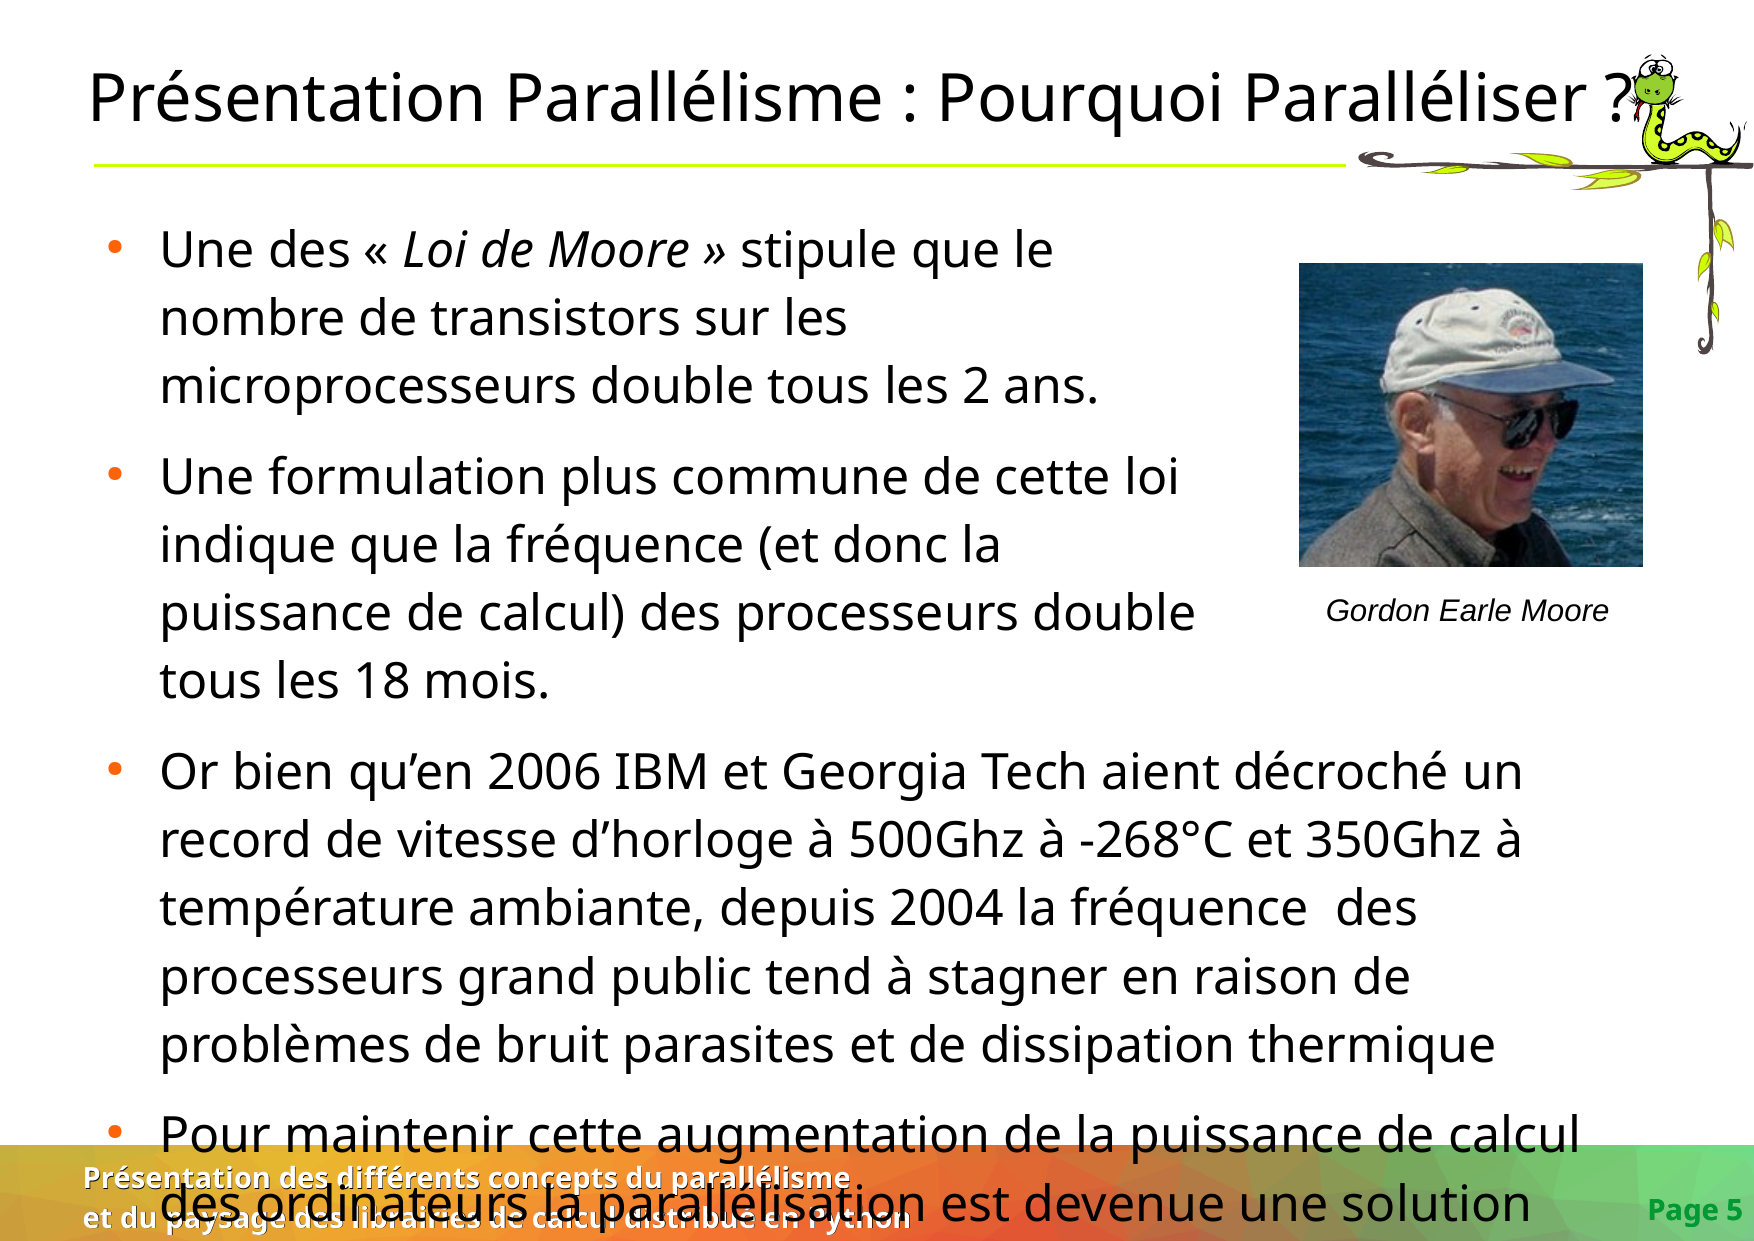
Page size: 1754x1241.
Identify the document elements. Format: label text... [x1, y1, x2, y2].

picture [724, 1145, 736, 1149]
picture [198, 1145, 210, 1149]
picture [228, 1145, 240, 1149]
picture [877, 1145, 889, 1149]
picture [1012, 1145, 1024, 1149]
picture [938, 1145, 950, 1149]
title Présentation Parallélisme : Pourquoi Paralléliser ? [87, 31, 1667, 160]
picture [1095, 1145, 1107, 1149]
picture [1299, 263, 1643, 567]
picture [1546, 1145, 1558, 1149]
picture [1258, 1145, 1270, 1149]
picture [1169, 1145, 1181, 1149]
text_box Gordon Earle Moore [1311, 578, 1626, 644]
list Une des « Loi de Moore » stipule que le nombre de transistors sur les microprocesseurs double tous les 2 ans. Une formulation plus commune de cette loi indique que la fréquence (et donc la puissance de calcul) des processeurs double tous les 18 mois. Or bien qu’en 2006 IBM et Georgia Tech aient décroché un record de vitesse d’horloge à 500Ghz à -268°C et 350Ghz à température ambiante, depuis 2004 la fréquence des processeurs grand public tend à stagner en raison de problèmes de bruit parasites et de dissipation thermique Pour maintenir cette augmentation de la puissance de calcul des ordinateurs la parallélisation est devenue une solution incontournable. [88, 213, 1668, 1120]
picture [338, 1145, 350, 1149]
picture [663, 1145, 675, 1149]
picture [1139, 1145, 1151, 1149]
picture [693, 1145, 705, 1149]
picture [1479, 1145, 1491, 1149]
picture [1385, 1145, 1397, 1149]
picture [0, 1145, 1754, 1241]
